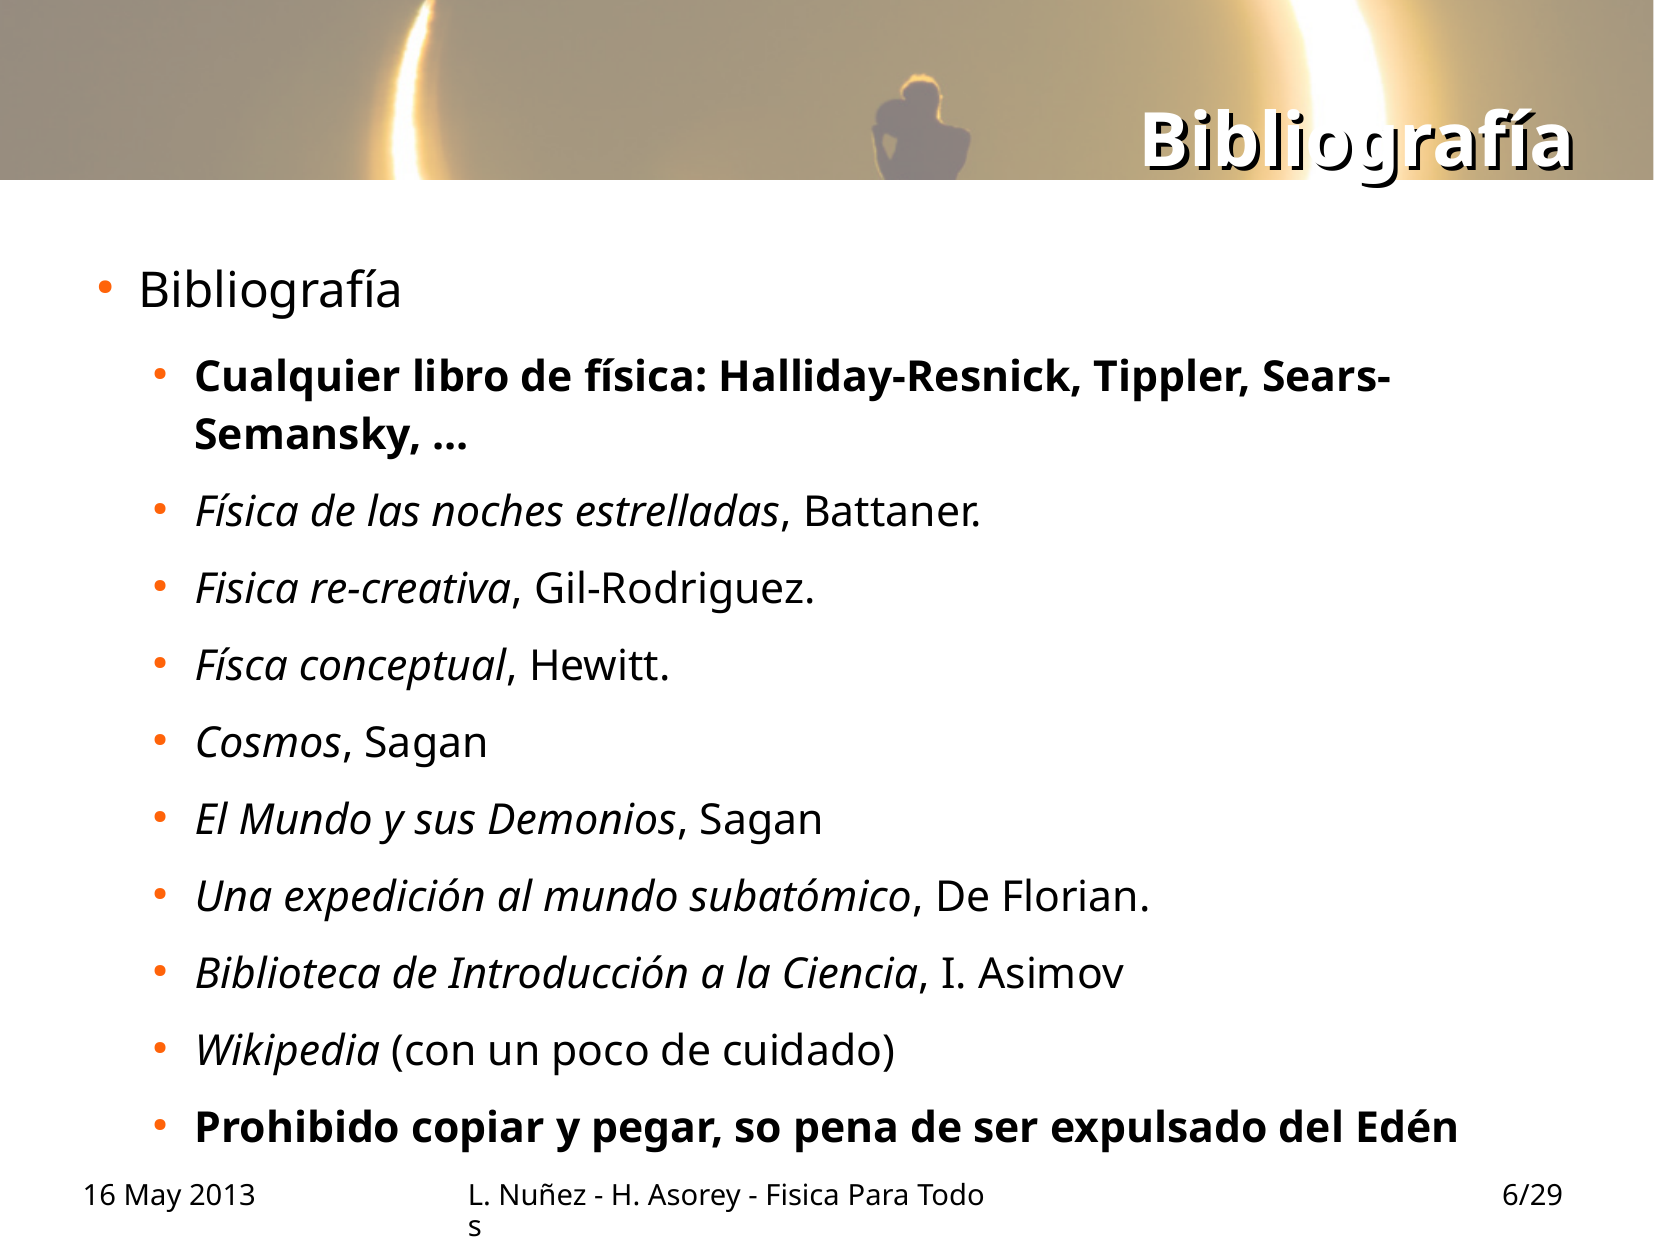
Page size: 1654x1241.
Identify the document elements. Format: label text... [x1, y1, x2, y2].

list Bibliografía Cualquier libro de física: Halliday-Resnick, Tippler, Sears-Semansky, ... Física de las noches estrelladas, Battaner. Fisica re-creativa, Gil-Rodriguez. Físca conceptual, Hewitt. Cosmos, Sagan El Mundo y sus Demonios, Sagan Una expedición al mundo subatómico, De Florian. Biblioteca de Introducción a la Ciencia, I. Asimov Wikipedia (con un poco de cuidado) Prohibido copiar y pegar, so pena de ser expulsado del Edén [82, 255, 1571, 1156]
title Bibliografía [86, 49, 1576, 226]
picture [0, 0, 1654, 180]
